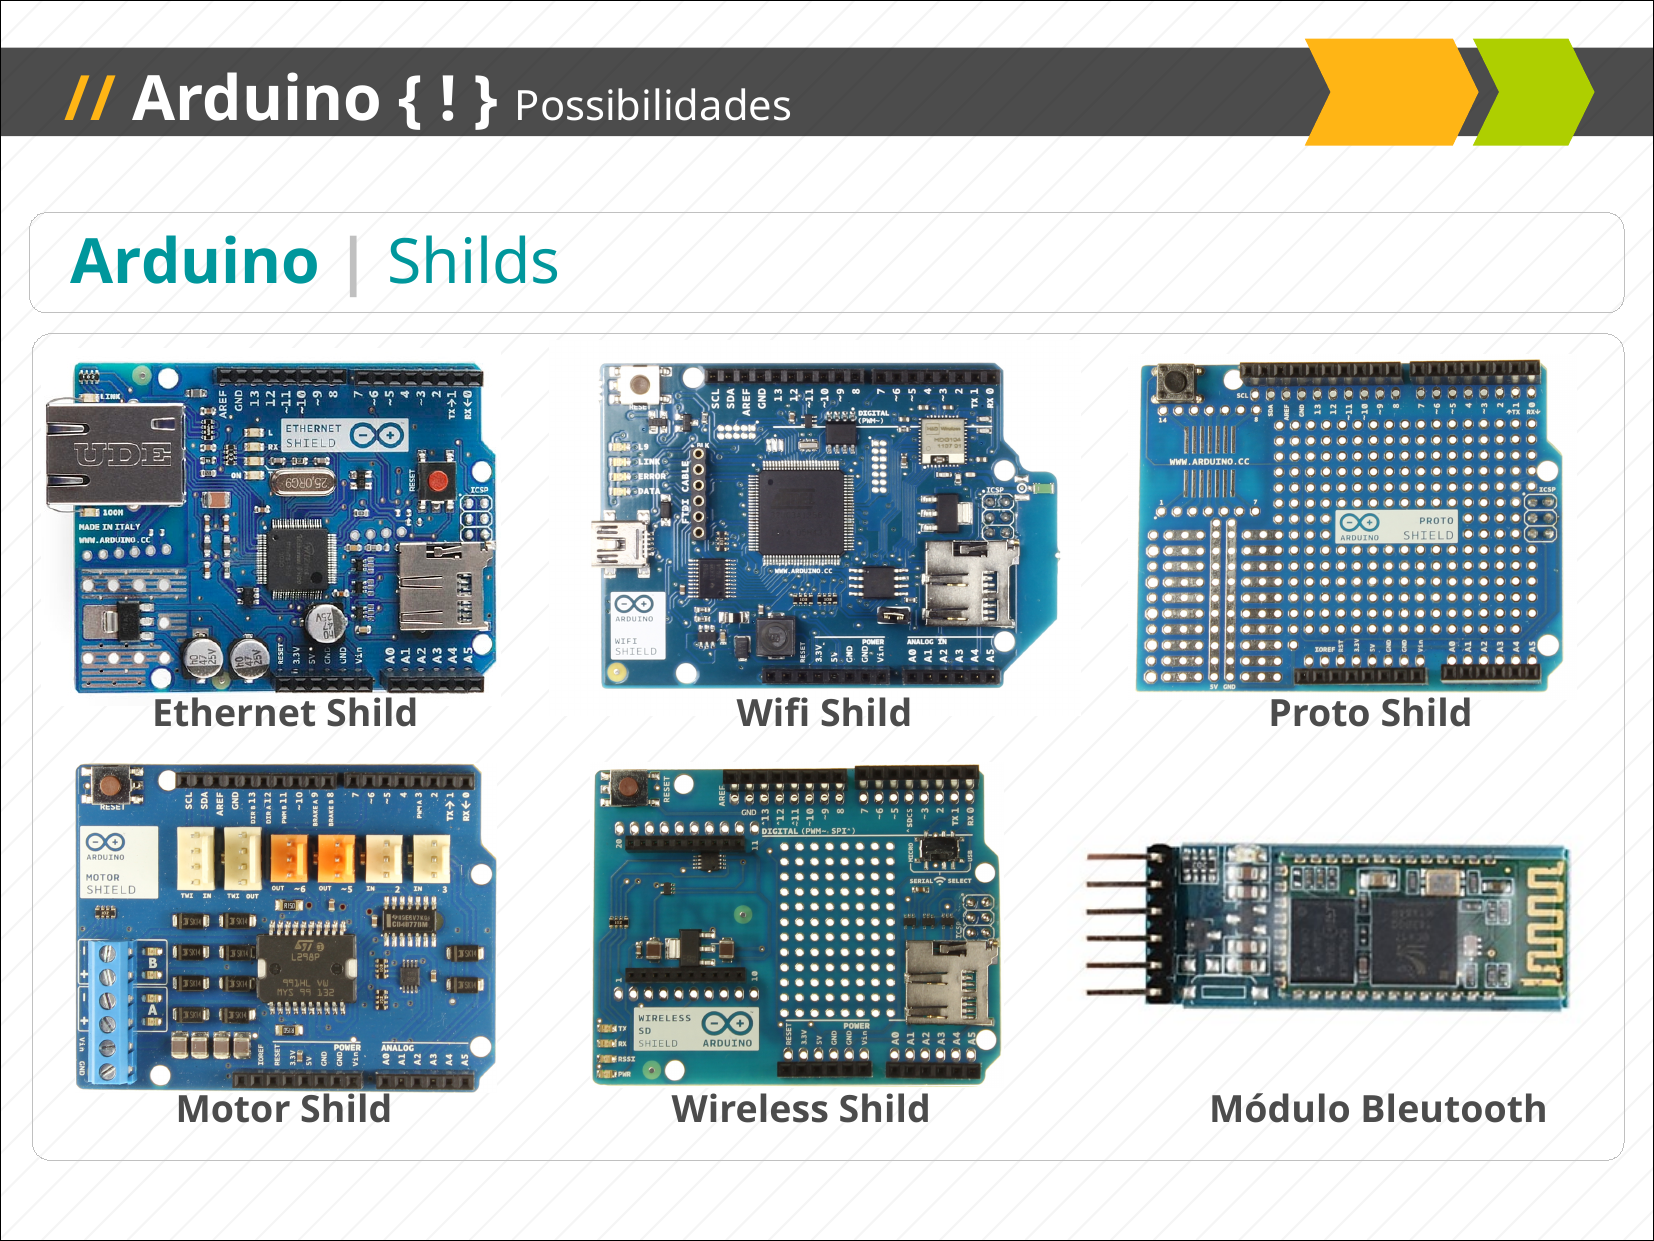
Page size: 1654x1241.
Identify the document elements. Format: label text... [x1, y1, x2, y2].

picture [590, 762, 1004, 1088]
picture [1128, 354, 1577, 700]
text_box Arduino | Shilds [55, 313, 651, 321]
picture [41, 348, 501, 706]
text_box Ethernet Shild [137, 679, 400, 752]
text_box [0, 0, 1654, 1241]
text_box // Arduino { ! } Possibilidades [50, 32, 819, 144]
text_box Wifi Shild [721, 679, 909, 752]
text_box Proto Shild [1253, 679, 1470, 752]
text_box Módulo Bleutooth [1194, 1074, 1528, 1148]
text_box Motor Shild [160, 1074, 388, 1148]
picture [549, 340, 1081, 716]
picture [75, 763, 497, 1093]
text_box Wireless Shild [656, 1074, 923, 1148]
